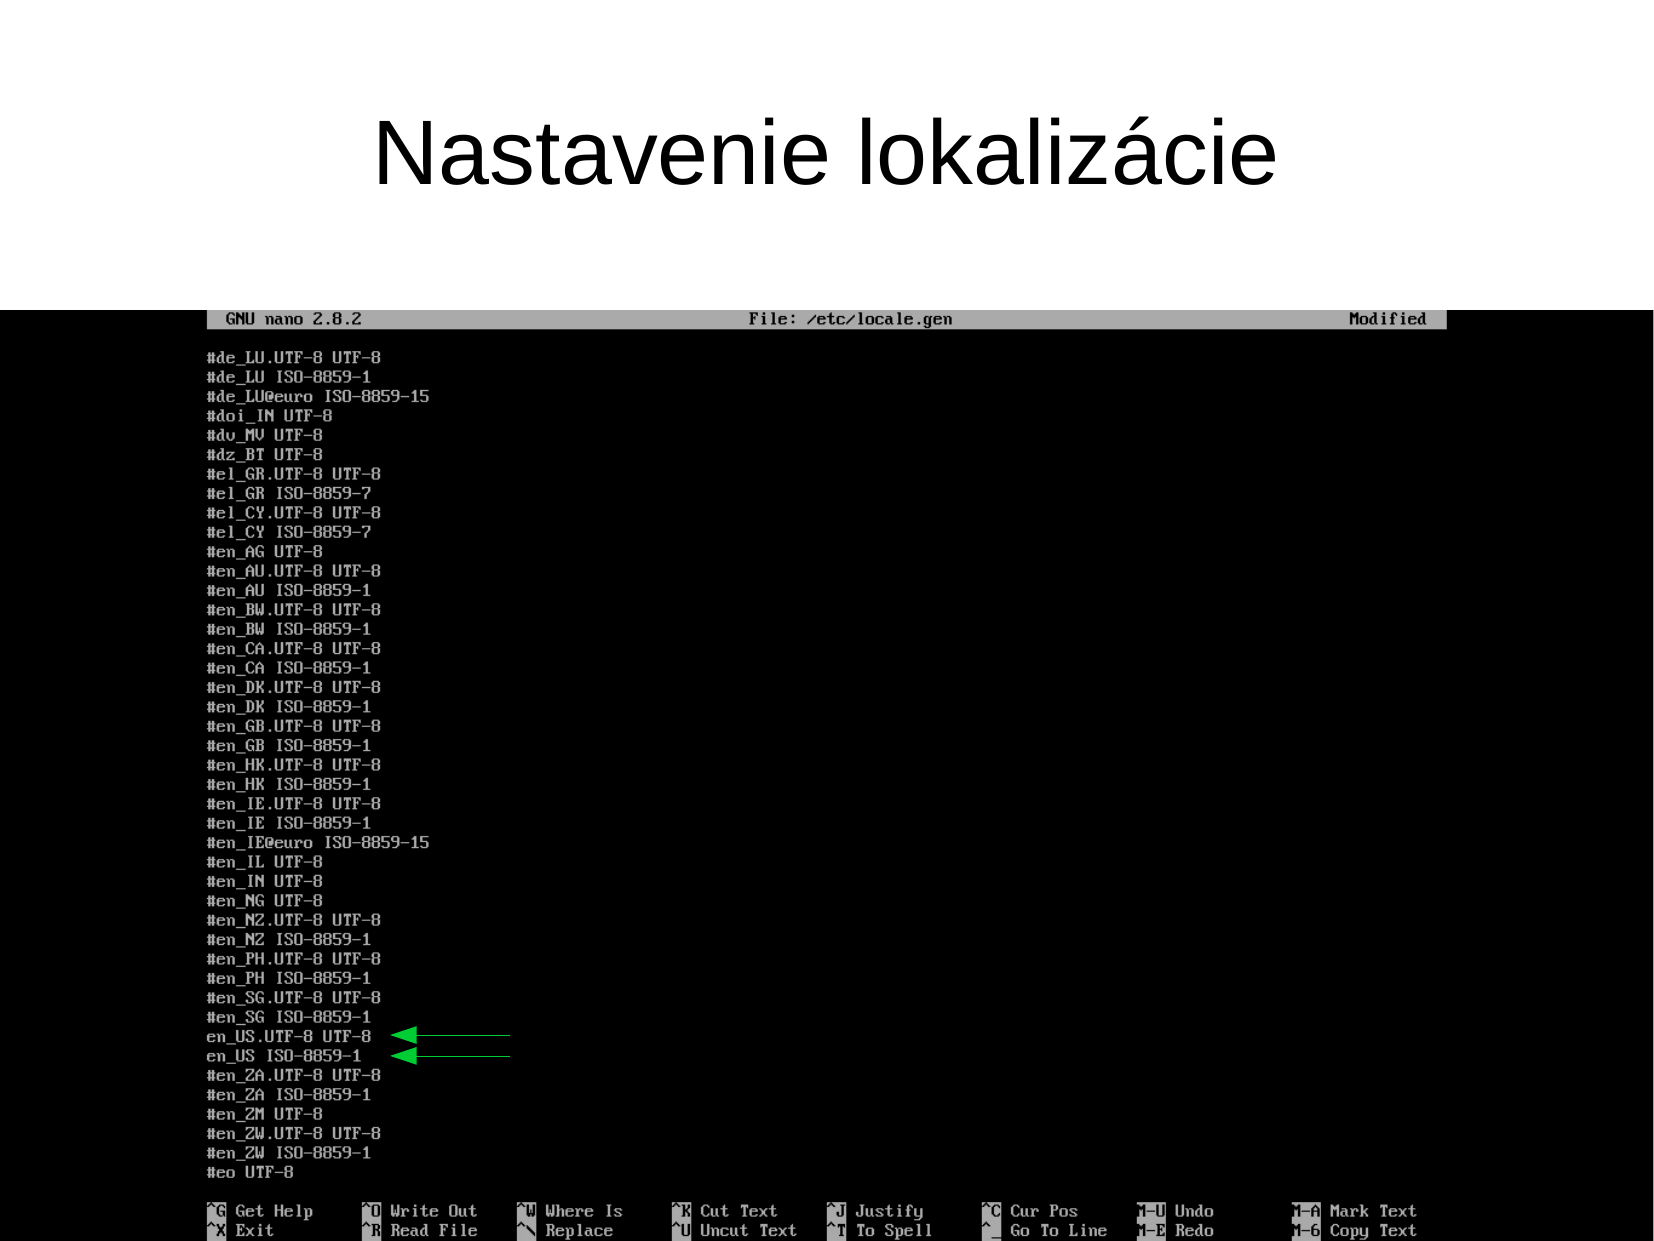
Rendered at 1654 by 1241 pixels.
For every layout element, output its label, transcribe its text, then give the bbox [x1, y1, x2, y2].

picture [0, 310, 1654, 1241]
title Nastavenie lokalizácie [82, 49, 1571, 257]
